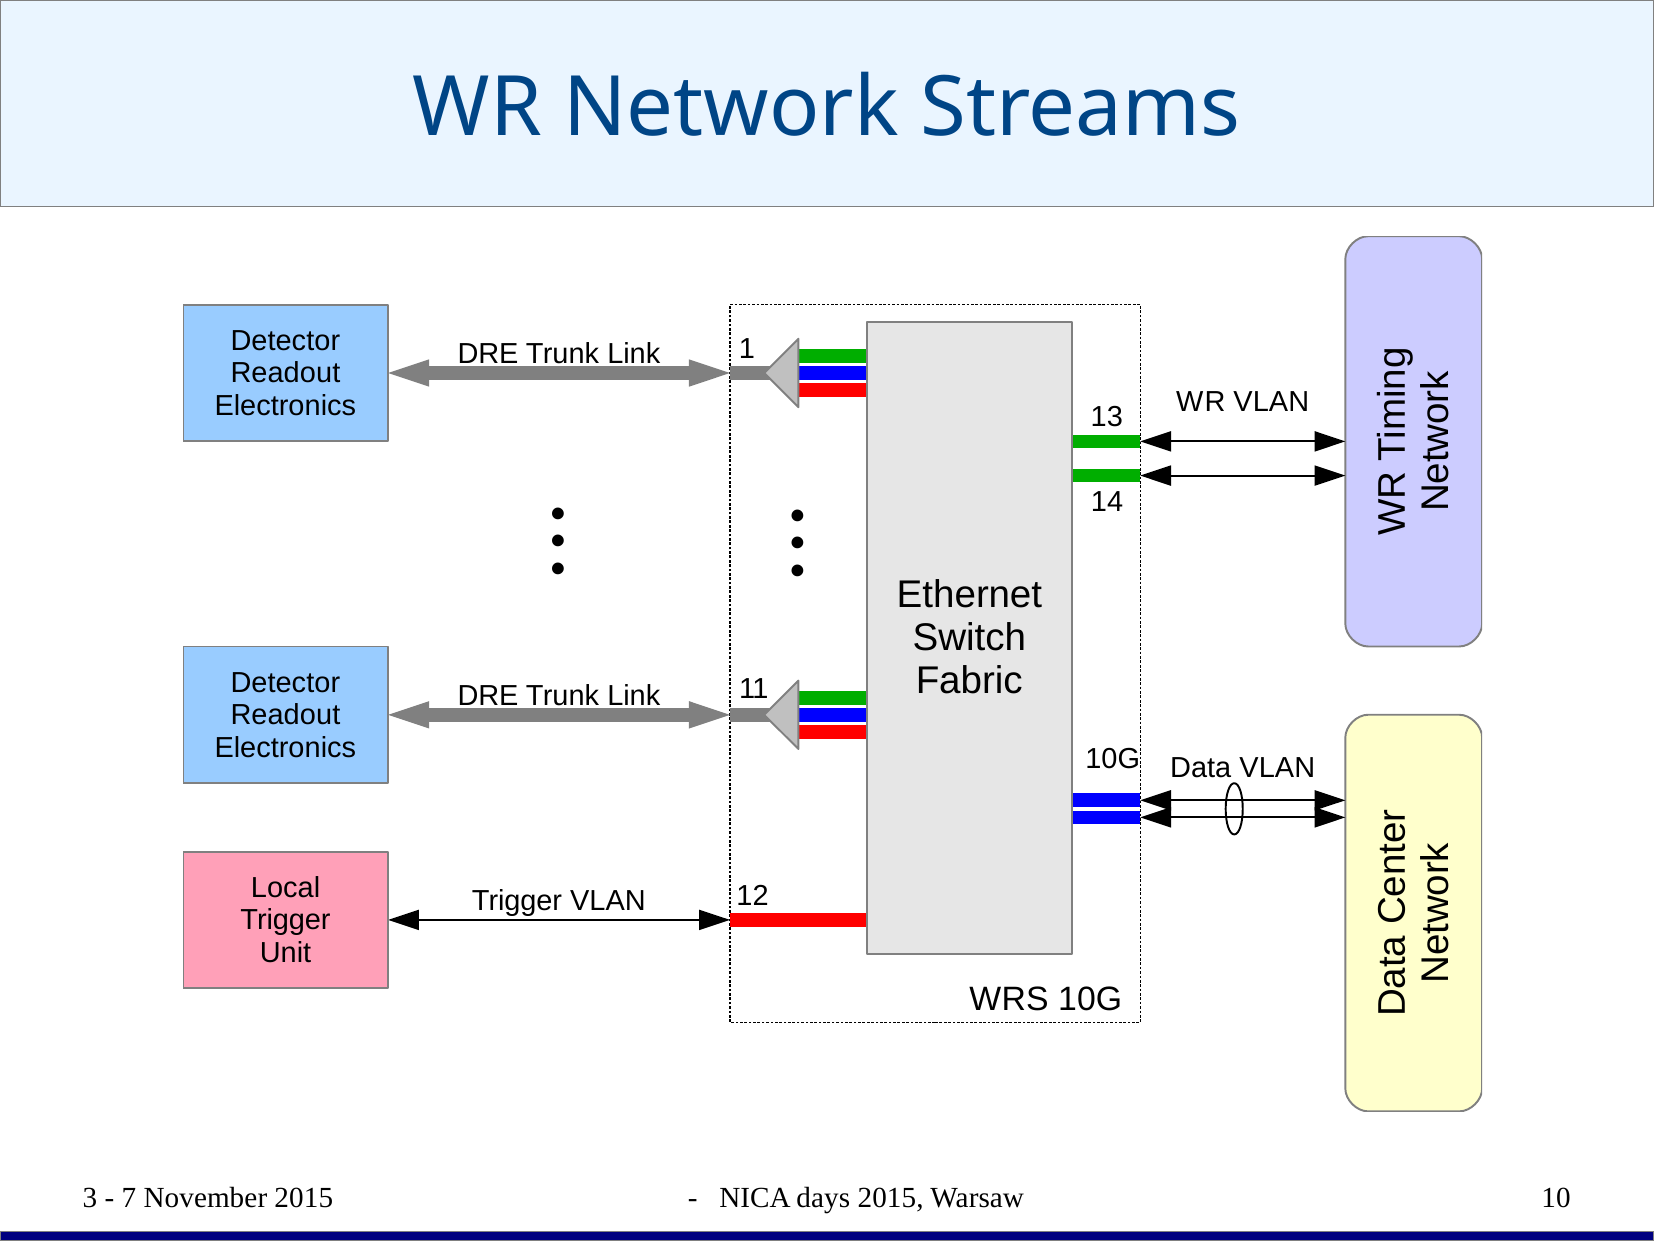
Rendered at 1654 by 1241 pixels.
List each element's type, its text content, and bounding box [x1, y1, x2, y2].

picture [183, 236, 1483, 1112]
title WR Network Streams [82, 29, 1571, 178]
